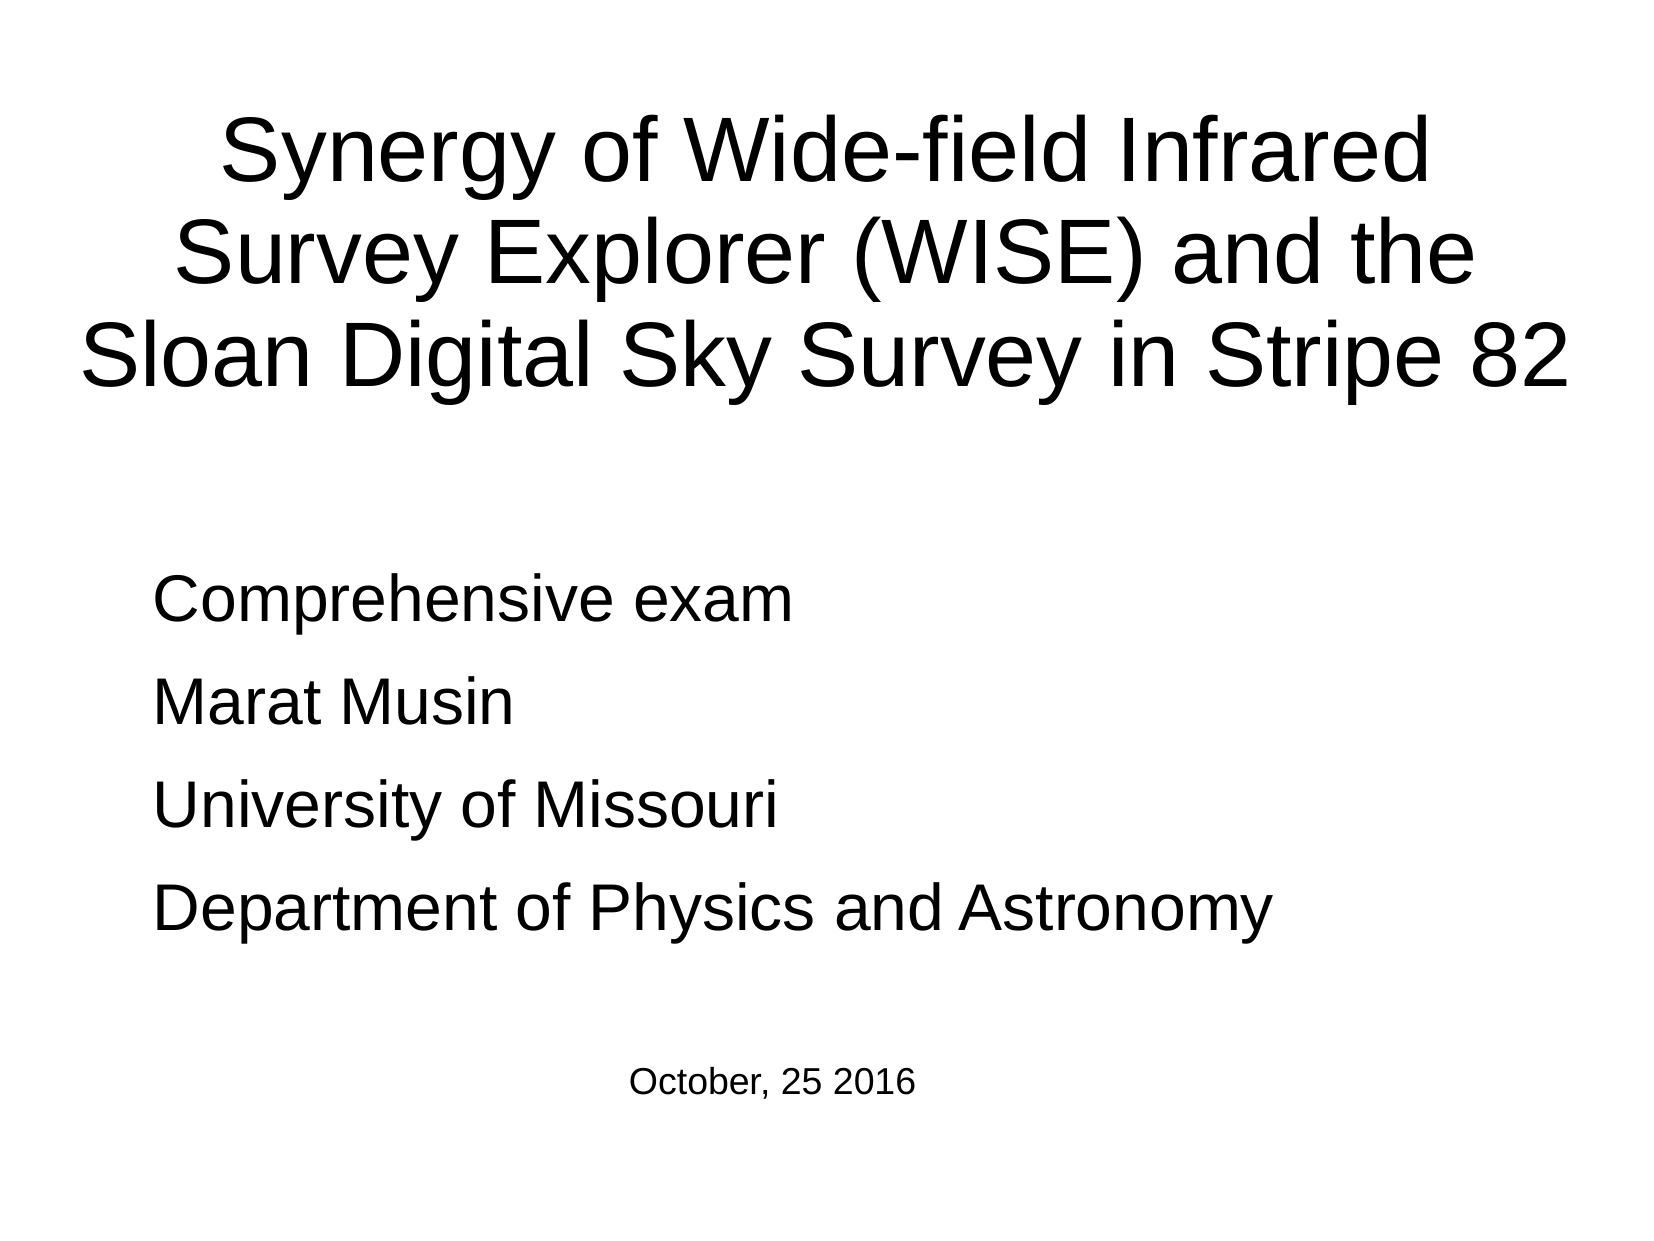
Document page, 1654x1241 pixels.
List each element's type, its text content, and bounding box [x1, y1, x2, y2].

list Comprehensive exam Marat Musin University of Missouri Department of Physics and Astronomy [82, 561, 1571, 945]
title Synergy of Wide-field Infrared Survey Explorer (WISE) and the Sloan Digital Sky Survey in Stripe 82 [70, 47, 1583, 458]
text_box October, 25 2016 [614, 1053, 1004, 1111]
